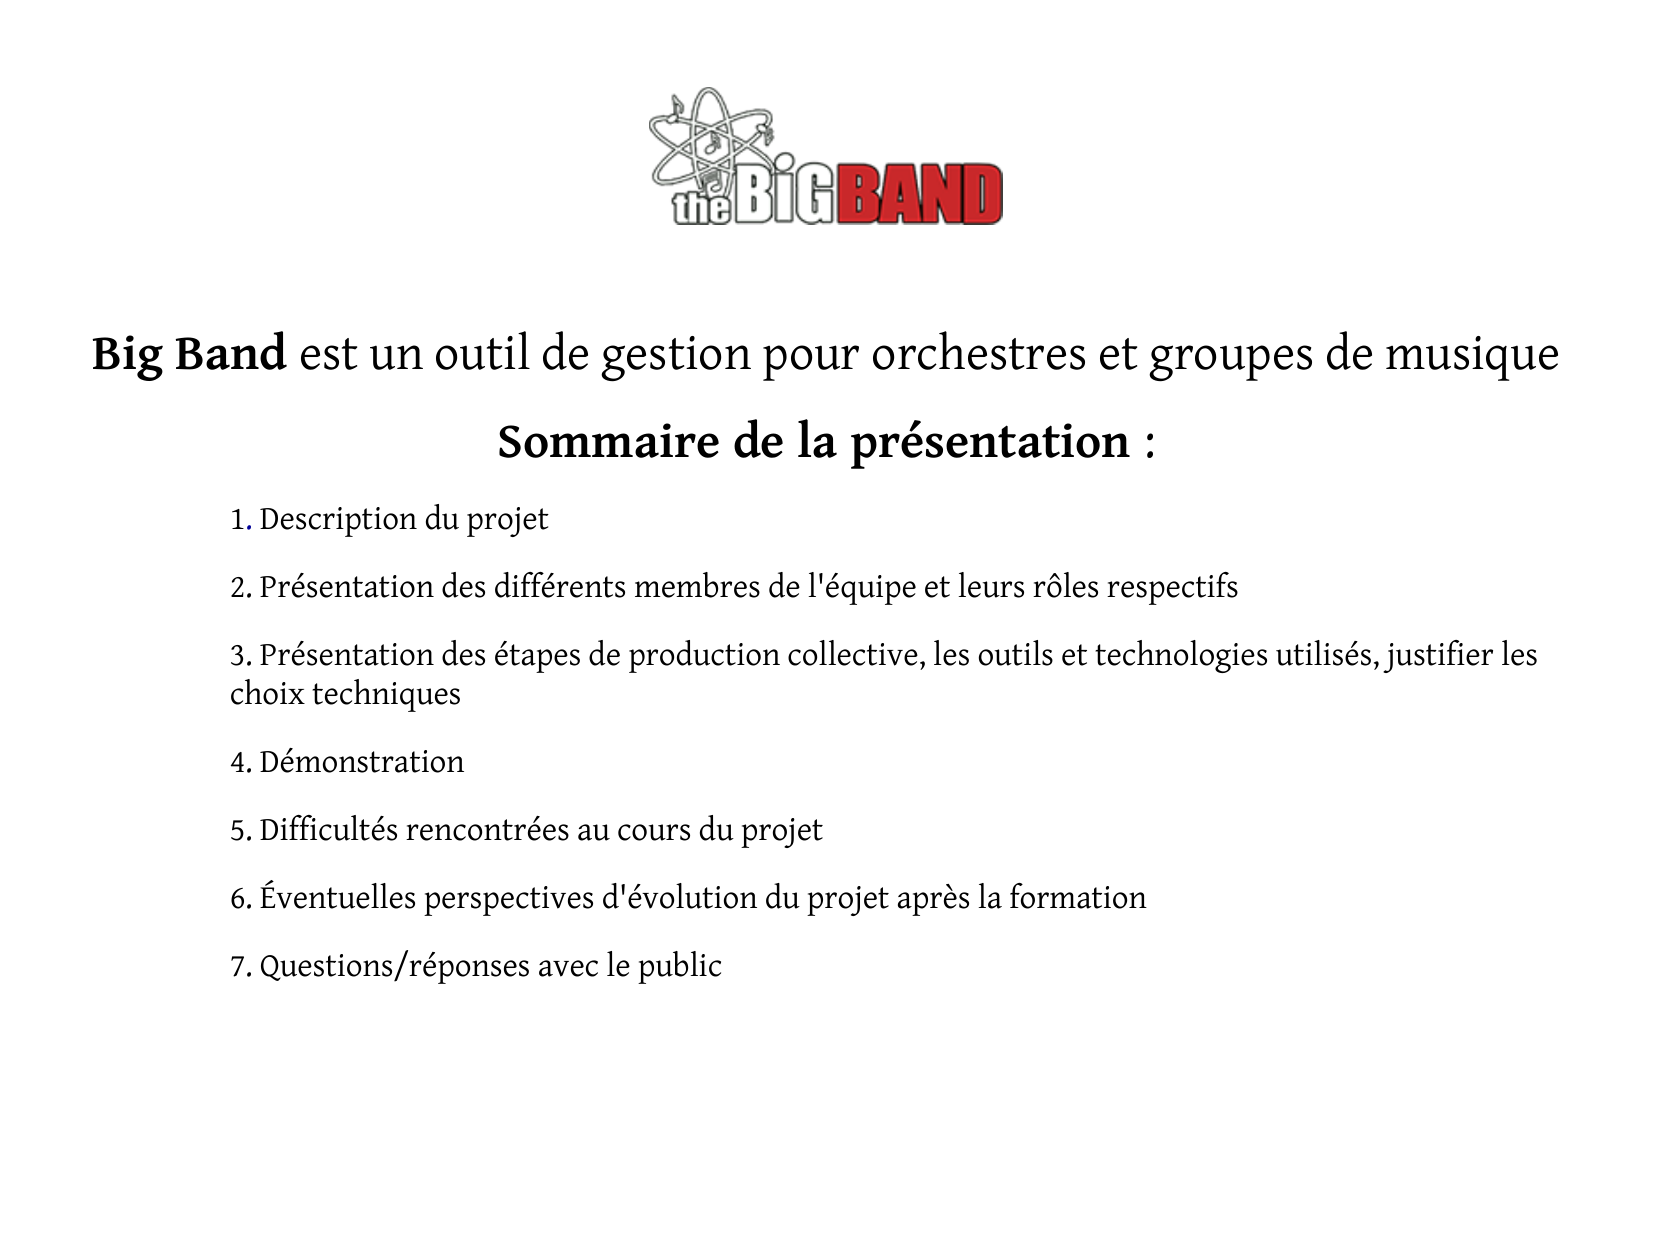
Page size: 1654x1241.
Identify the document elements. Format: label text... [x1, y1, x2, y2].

picture [649, 87, 1003, 225]
list Big Band est un outil de gestion pour orchestres et groupes de musique Sommaire de la présentation : 1. Description du projet 2. Présentation des différents membres de l'équipe et leurs rôles respectifs 3. Présentation des étapes de production collective, les outils et technologies utilisés, justifier les choix techniques 4. Démonstration 5. Difficultés rencontrées au cours du projet 6. Éventuelles perspectives d'évolution du projet après la formation 7. Questions/réponses avec le public [82, 290, 1571, 1109]
